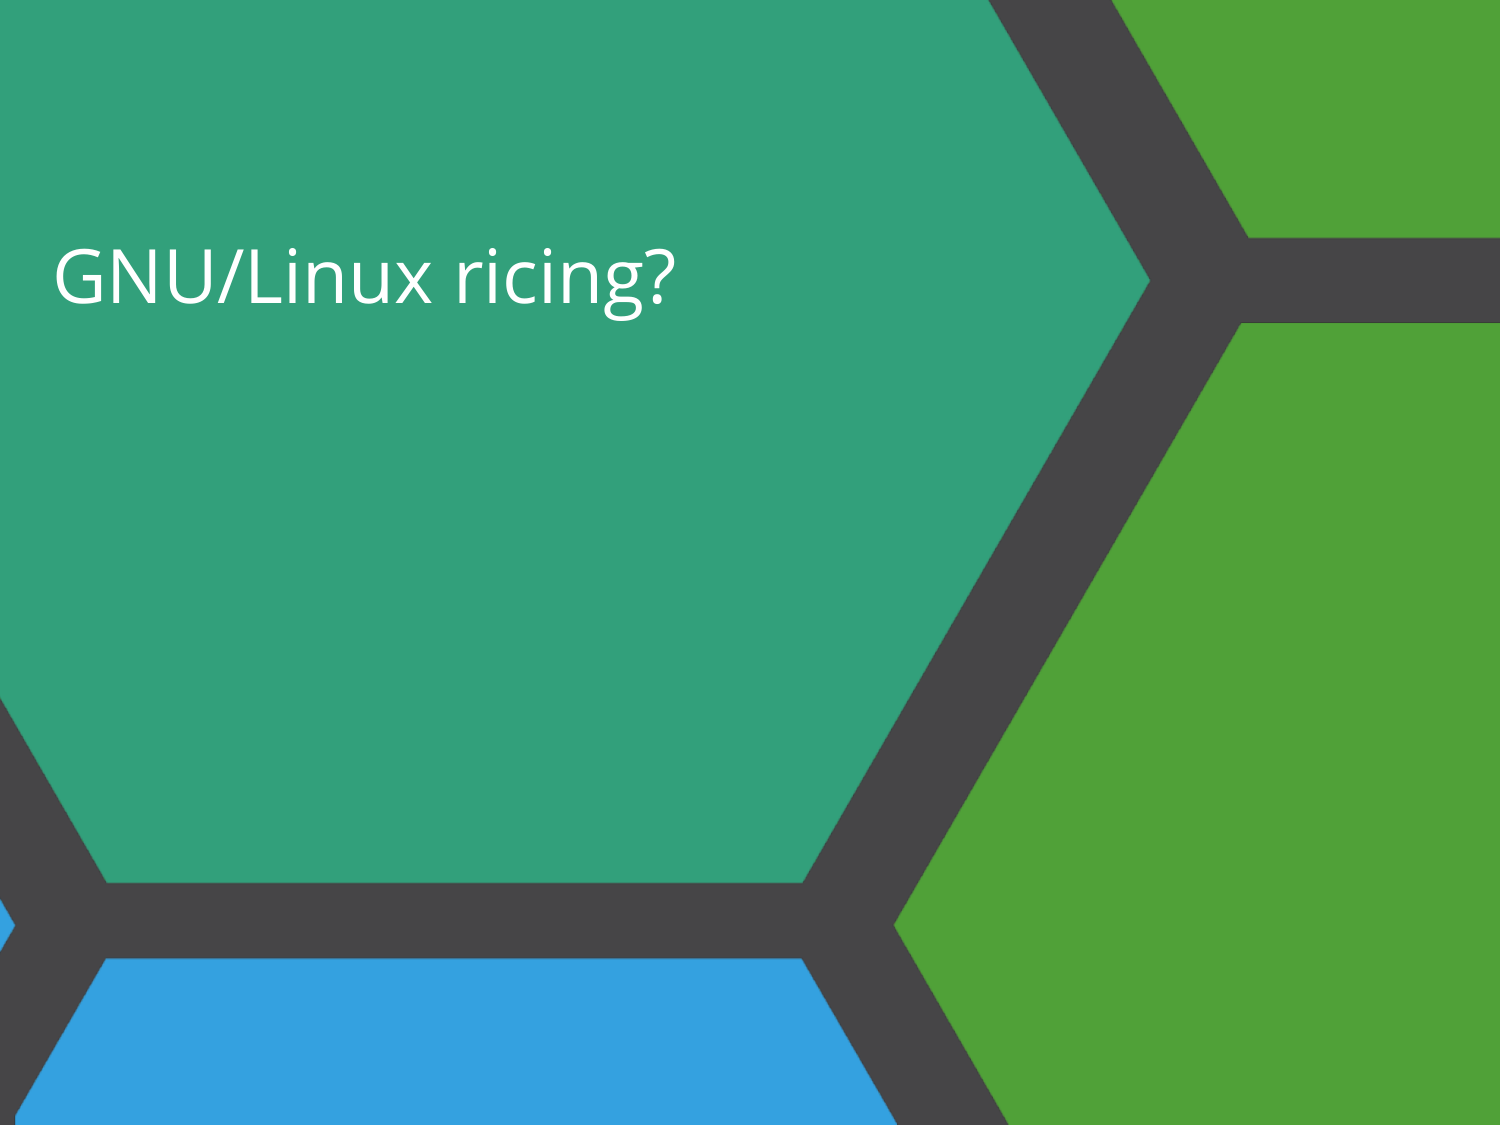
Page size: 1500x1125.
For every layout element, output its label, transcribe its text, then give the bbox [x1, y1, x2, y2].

picture [0, 0, 1500, 1125]
title GNU/Linux ricing? [52, 147, 1099, 401]
